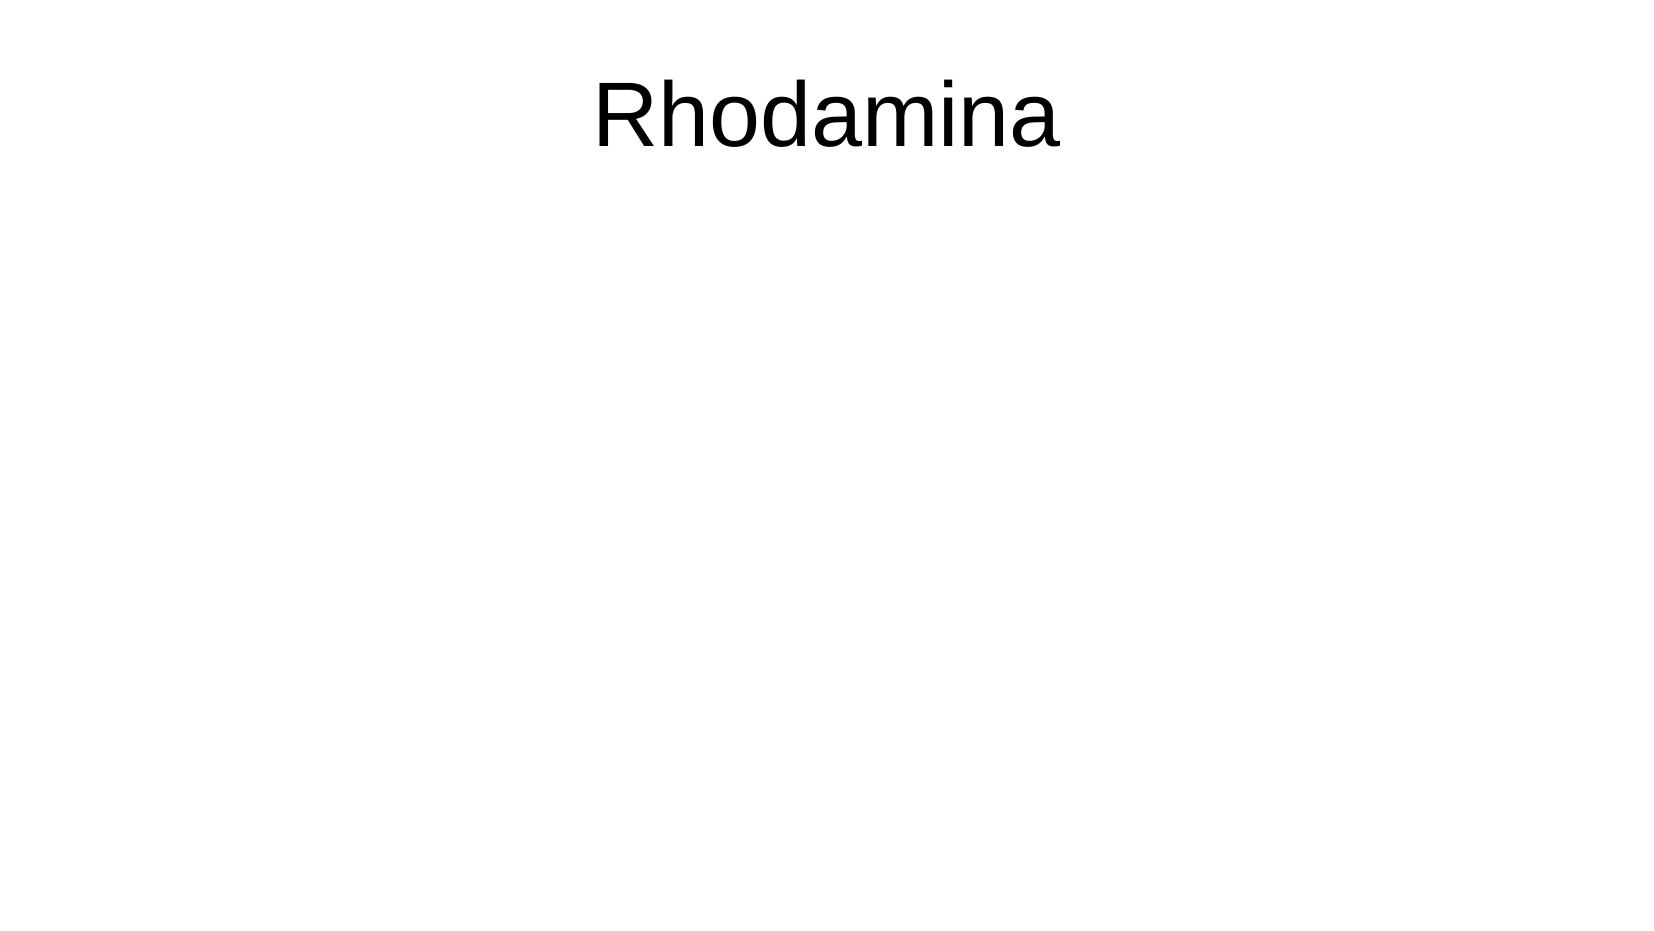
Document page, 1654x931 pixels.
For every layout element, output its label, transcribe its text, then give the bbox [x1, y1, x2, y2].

title Rhodamina [82, 37, 1571, 193]
